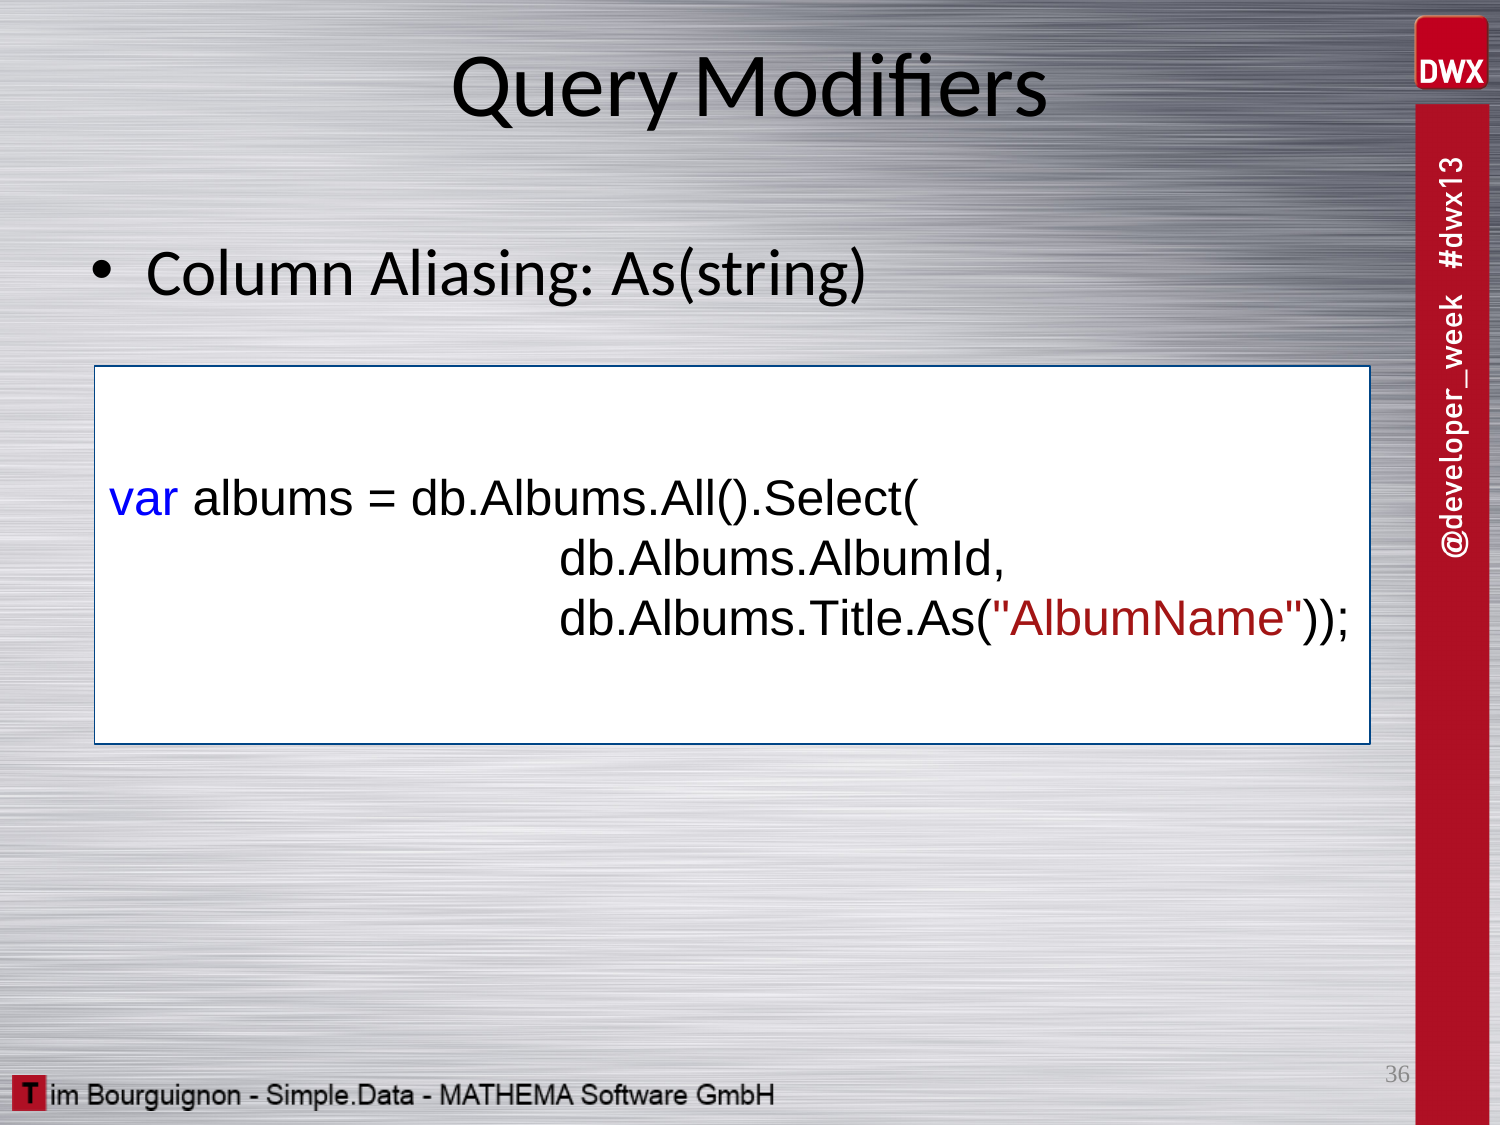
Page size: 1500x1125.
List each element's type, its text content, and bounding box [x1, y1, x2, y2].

picture [0, 0, 1500, 1125]
list Column Aliasing: As(string) [75, 221, 1426, 964]
text_box var albums = db.Albums.All().Select( db.Albums.AlbumId, db.Albums.Title.As("AlbumName")); [94, 366, 1371, 745]
title Query Modifiers [75, 0, 1426, 174]
